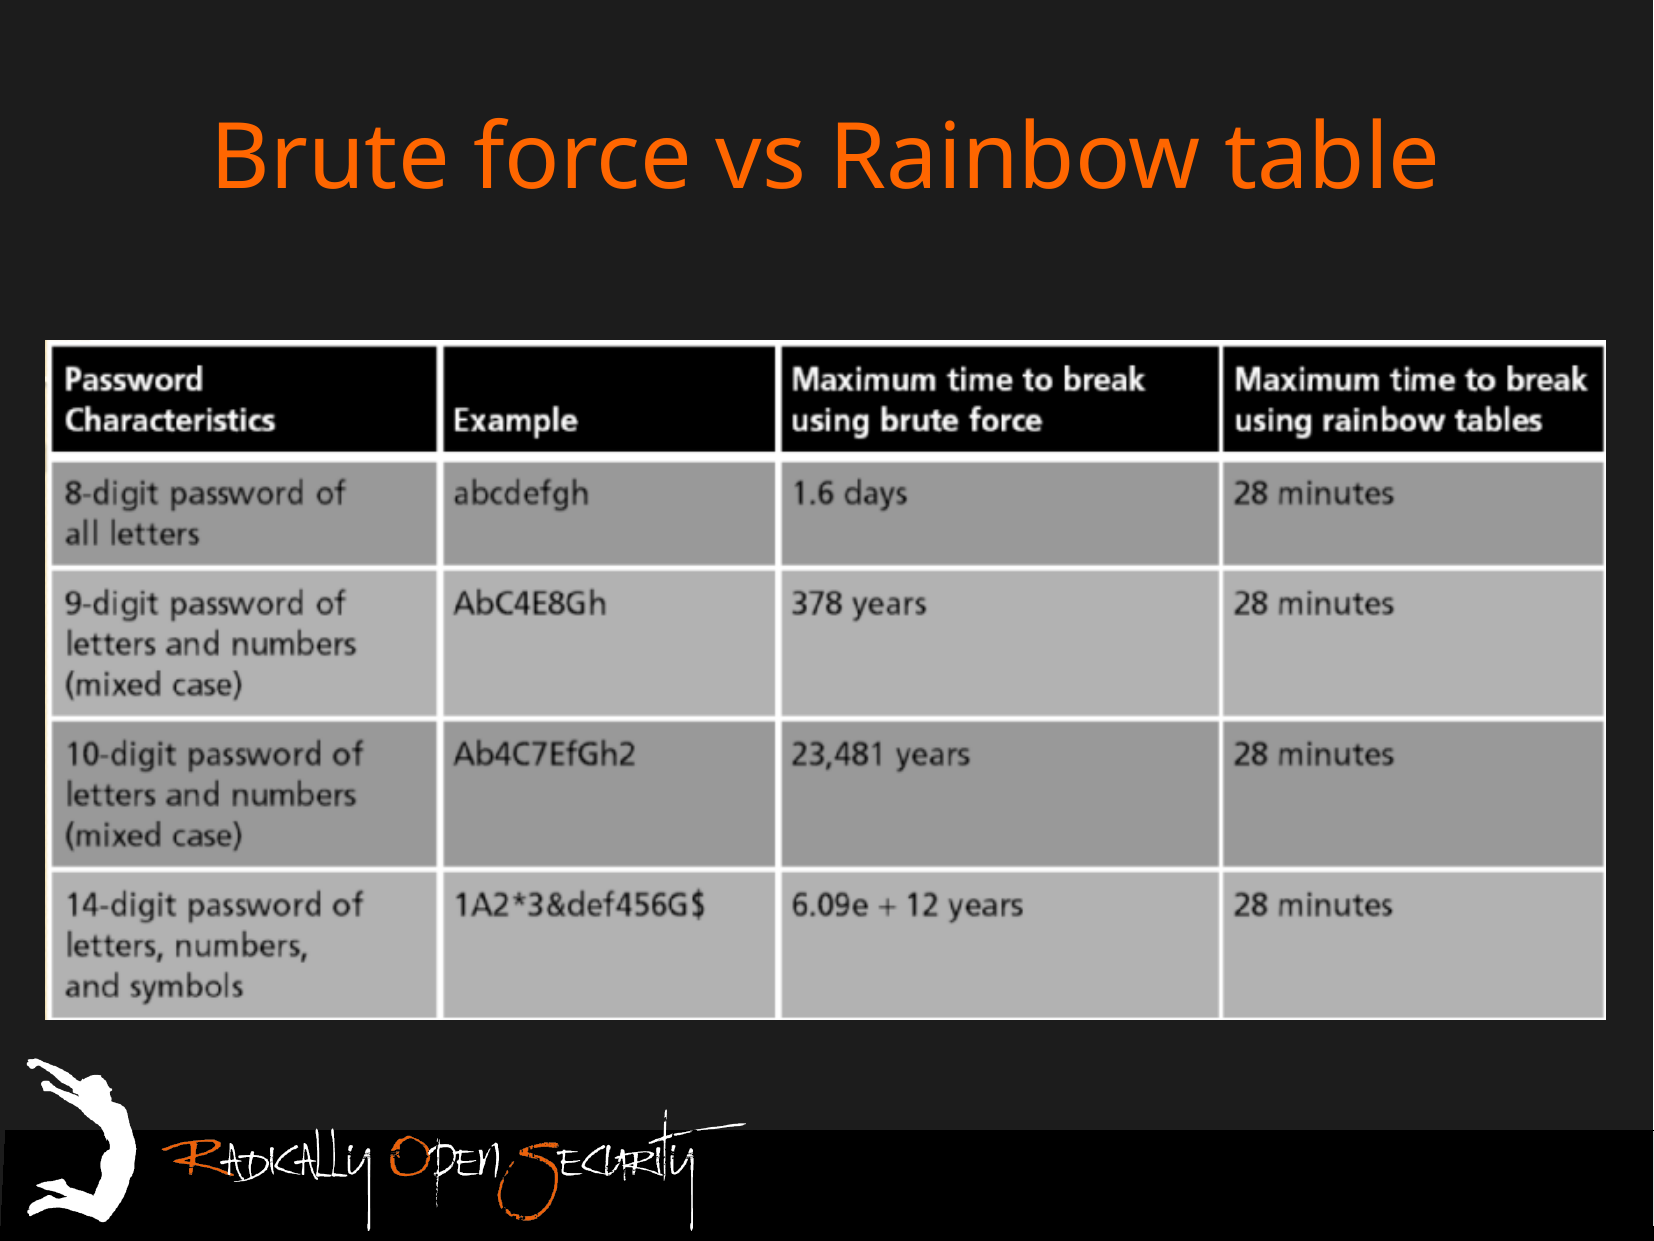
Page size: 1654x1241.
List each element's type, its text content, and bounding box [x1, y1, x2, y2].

picture [0, 1022, 778, 1241]
title Brute force vs Rainbow table [82, 49, 1571, 257]
picture [45, 340, 1606, 1021]
